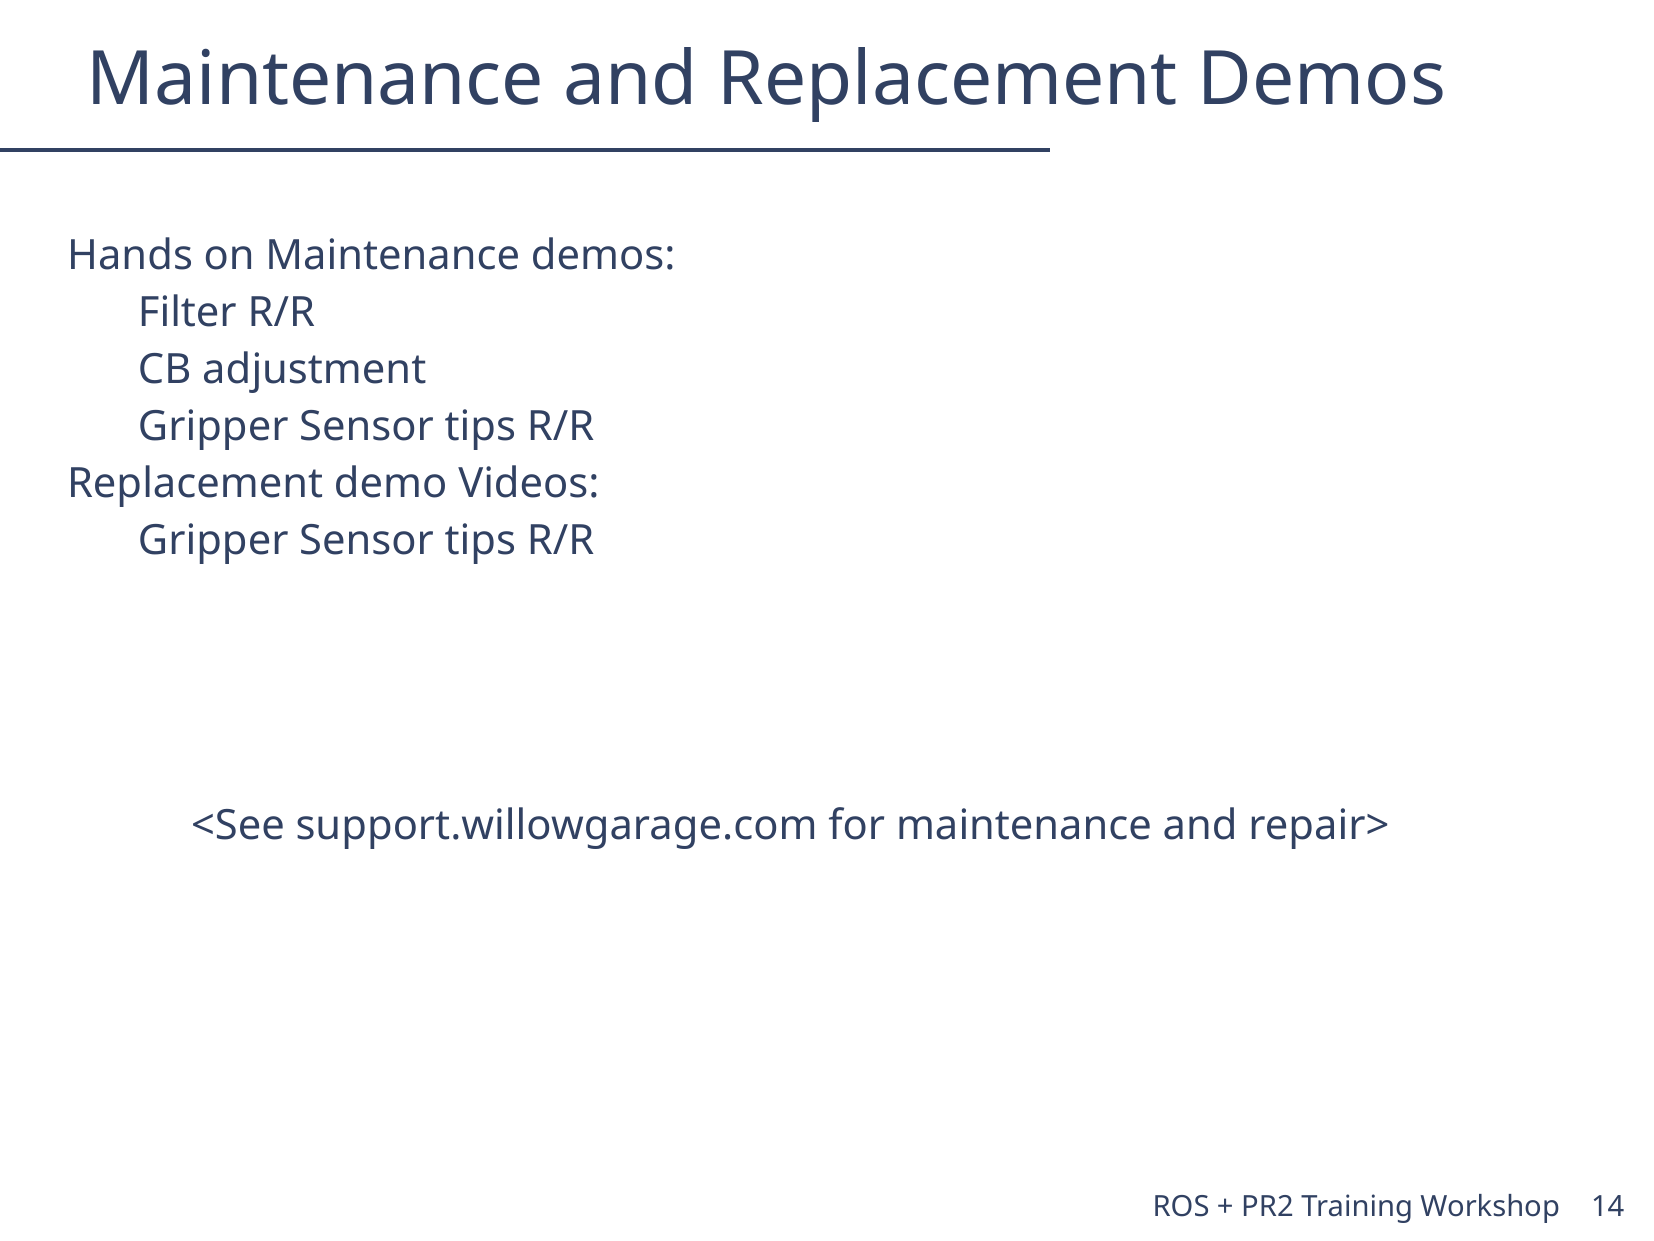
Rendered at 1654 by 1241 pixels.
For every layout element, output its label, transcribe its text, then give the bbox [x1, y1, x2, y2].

list Hands on Maintenance demos: Filter R/R CB adjustment Gripper Sensor tips R/R Replacement demo Videos: Gripper Sensor tips R/R <See support.willowgarage.com for maintenance and repair> [49, 225, 1613, 1201]
title Maintenance and Replacement Demos [86, 0, 1576, 151]
